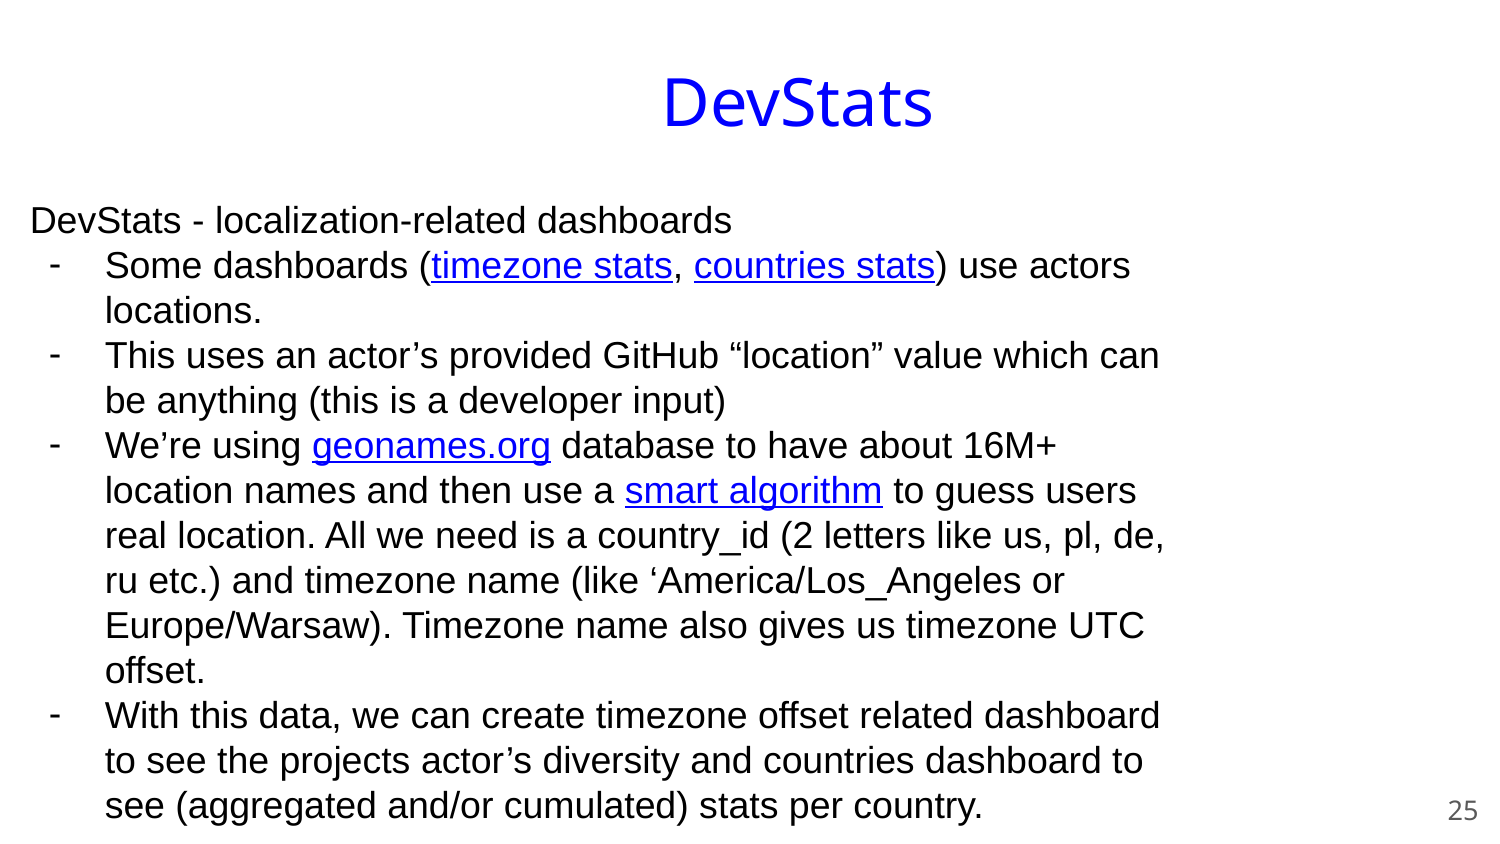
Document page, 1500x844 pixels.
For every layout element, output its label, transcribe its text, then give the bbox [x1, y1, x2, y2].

slide_number <number> [1403, 779, 1494, 844]
text_box DevStats - localization-related dashboards Some dashboards (timezone stats, countries stats) use actors locations. This uses an actor’s provided GitHub “location” value which can be anything (this is a developer input) We’re using geonames.org database to have about 16M+ location names and then use a smart algorithm to guess users real location. All we need is a country_id (2 letters like us, pl, de, ru etc.) and timezone name (like ‘America/Los_Angeles or Europe/Warsaw). Timezone name also gives us timezone UTC offset. With this data, we can create timezone offset related dashboard to see the projects actor’s diversity and countries dashboard to see (aggregated and/or cumulated) stats per country. [14, 181, 1208, 780]
title DevStats [646, 41, 1208, 159]
